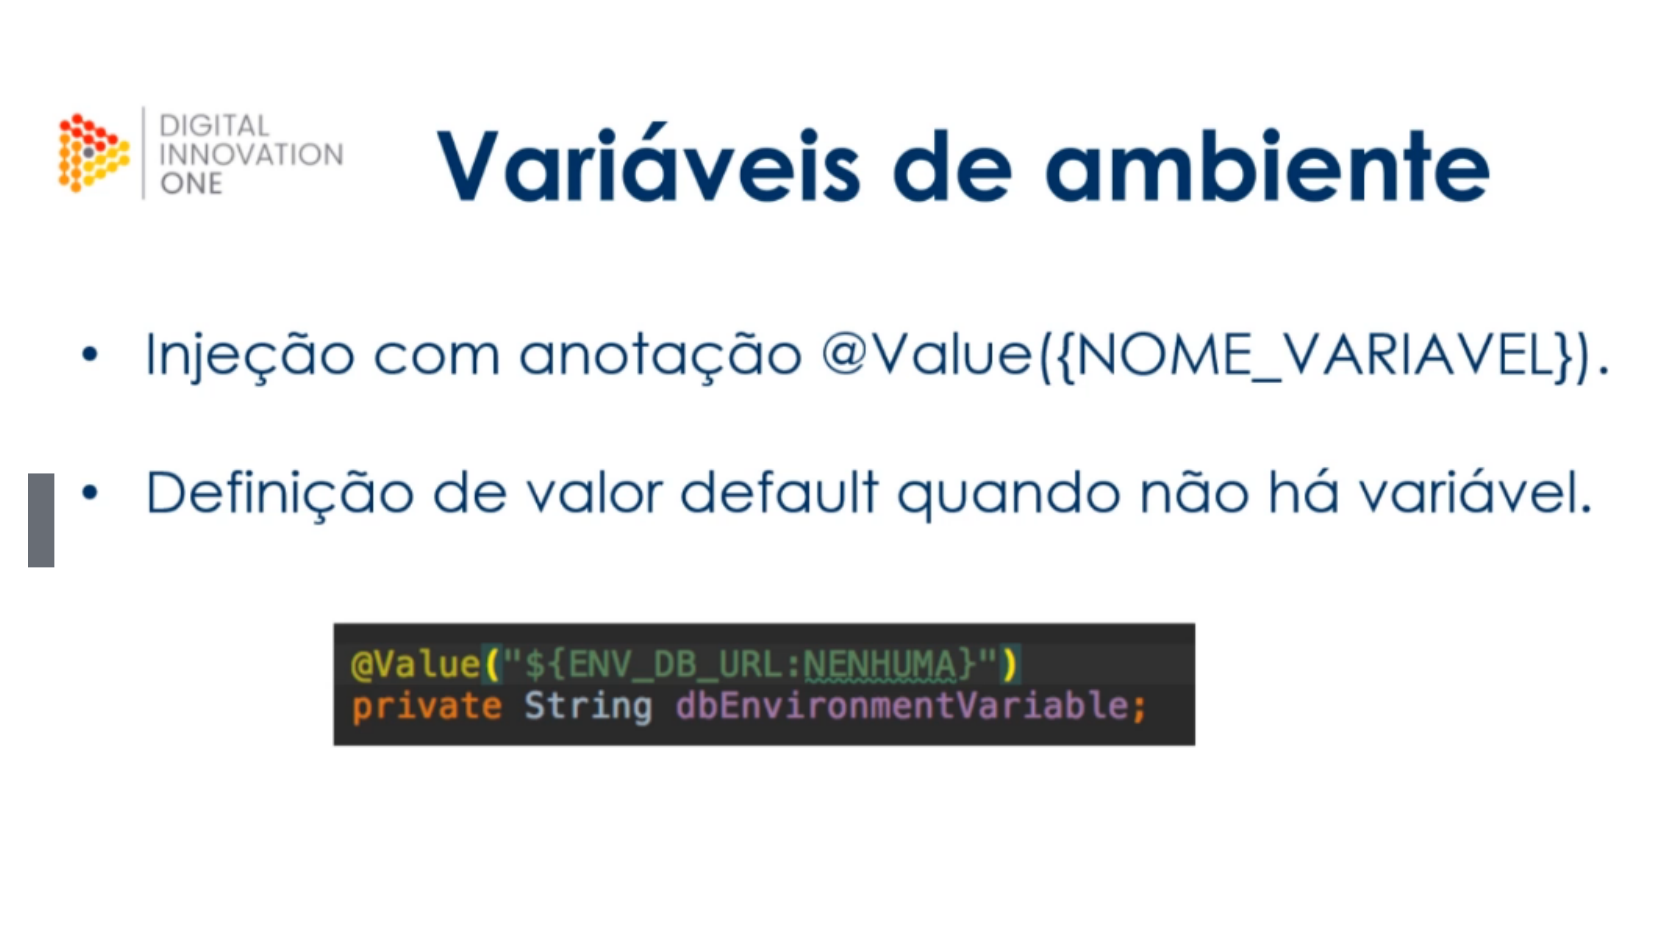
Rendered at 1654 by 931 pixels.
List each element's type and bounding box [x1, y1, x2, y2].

picture [28, 81, 1638, 857]
